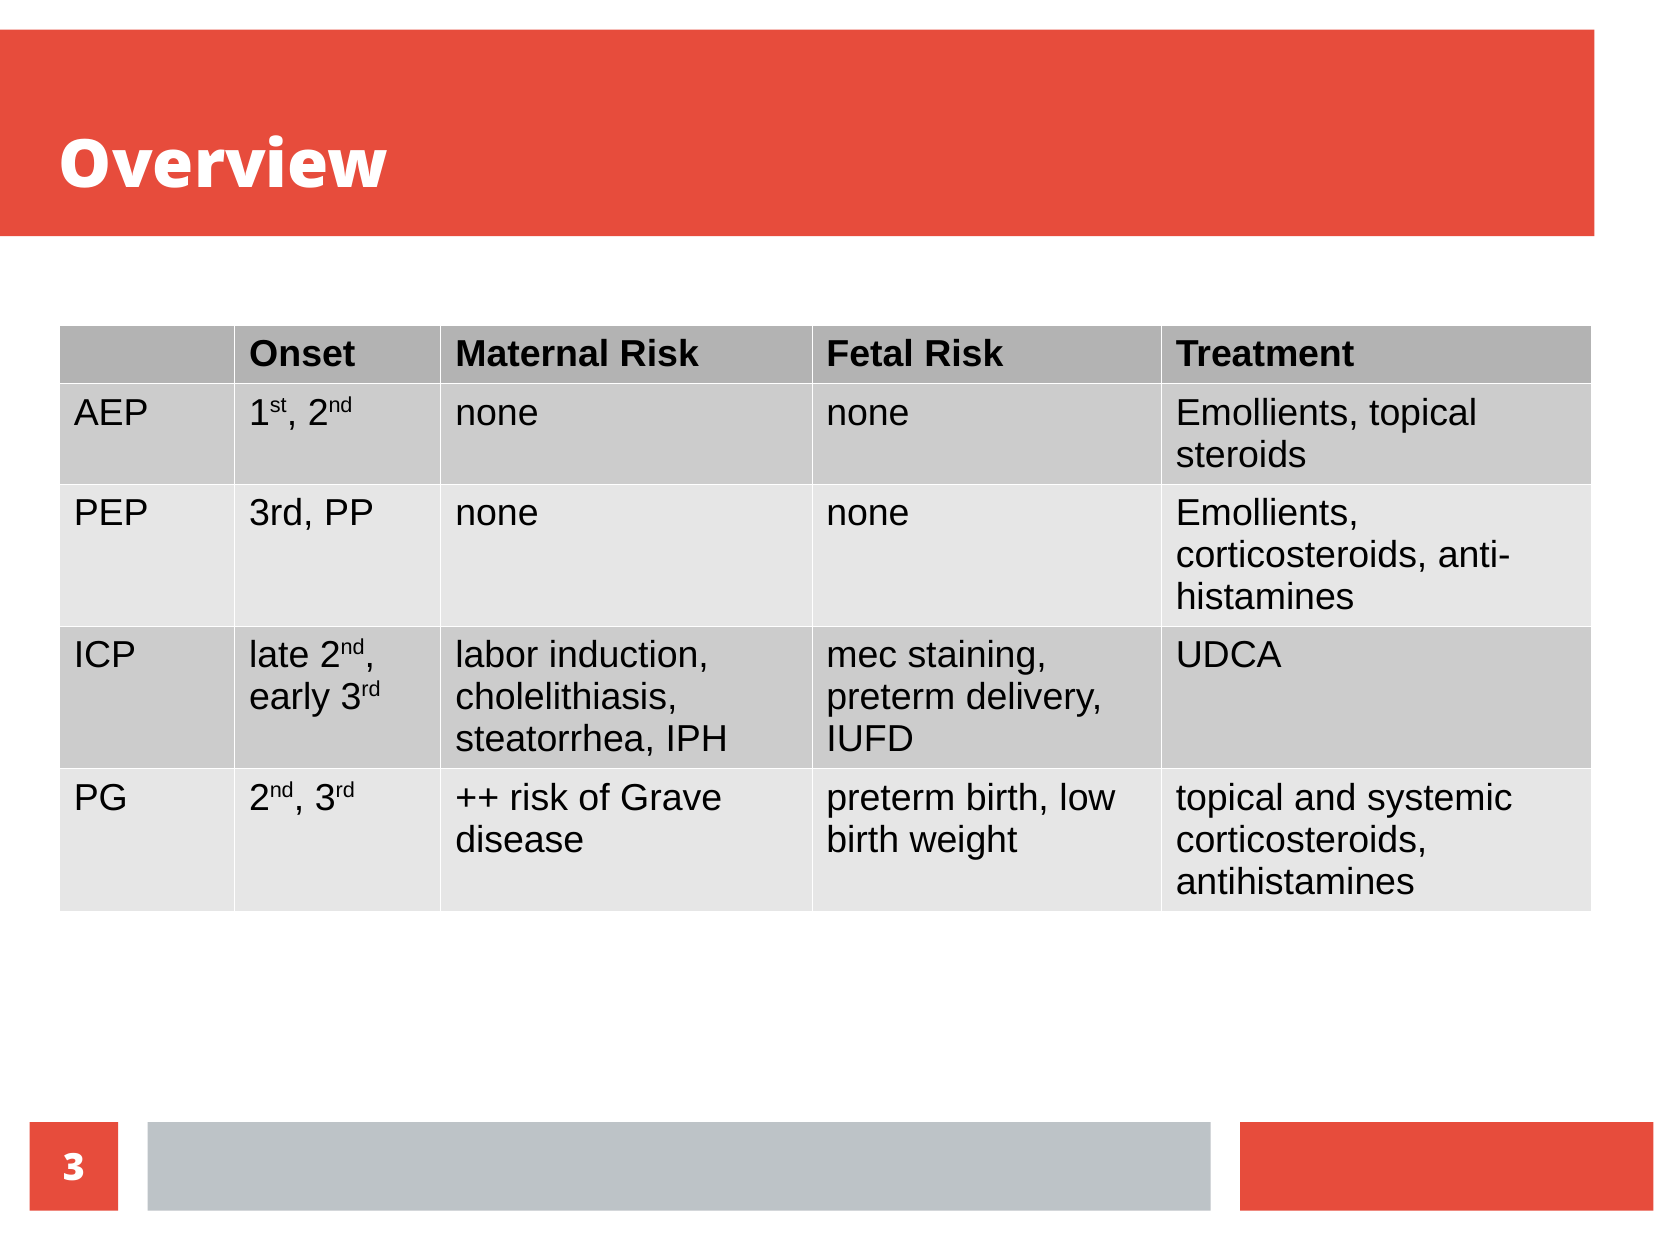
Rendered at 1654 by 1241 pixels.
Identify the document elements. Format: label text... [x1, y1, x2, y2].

table_cell ++ risk of Grave disease [441, 769, 812, 911]
table_cell 1st, 2nd [235, 384, 440, 484]
table_cell Emollients, topical steroids [1162, 384, 1591, 484]
table_cell 2nd, 3rd [235, 769, 440, 911]
table_cell none [441, 485, 812, 626]
table_cell preterm birth, low birth weight [813, 769, 1161, 911]
table_cell late 2nd, early 3rd [235, 627, 440, 768]
table_cell none [813, 485, 1161, 626]
table_cell 3rd, PP [235, 485, 440, 626]
title Overview [59, 59, 1595, 207]
table_cell UDCA [1162, 627, 1591, 768]
table_header Fetal Risk [813, 326, 1161, 383]
table_cell none [441, 384, 812, 484]
table_cell topical and systemic corticosteroids, antihistamines [1162, 769, 1591, 911]
table_header Treatment [1162, 326, 1591, 383]
table_cell PG [60, 769, 234, 911]
table_cell mec staining, preterm delivery, IUFD [813, 627, 1161, 768]
table_cell Emollients, corticosteroids, anti-histamines [1162, 485, 1591, 626]
table_cell labor induction, cholelithiasis, steatorrhea, IPH [441, 627, 812, 768]
table_cell AEP [60, 384, 234, 484]
table_header [60, 326, 234, 383]
table_cell none [813, 384, 1161, 484]
table_cell PEP [60, 485, 234, 626]
table_cell ICP [60, 627, 234, 768]
table_header Maternal Risk [441, 326, 812, 383]
table_header Onset [235, 326, 440, 383]
